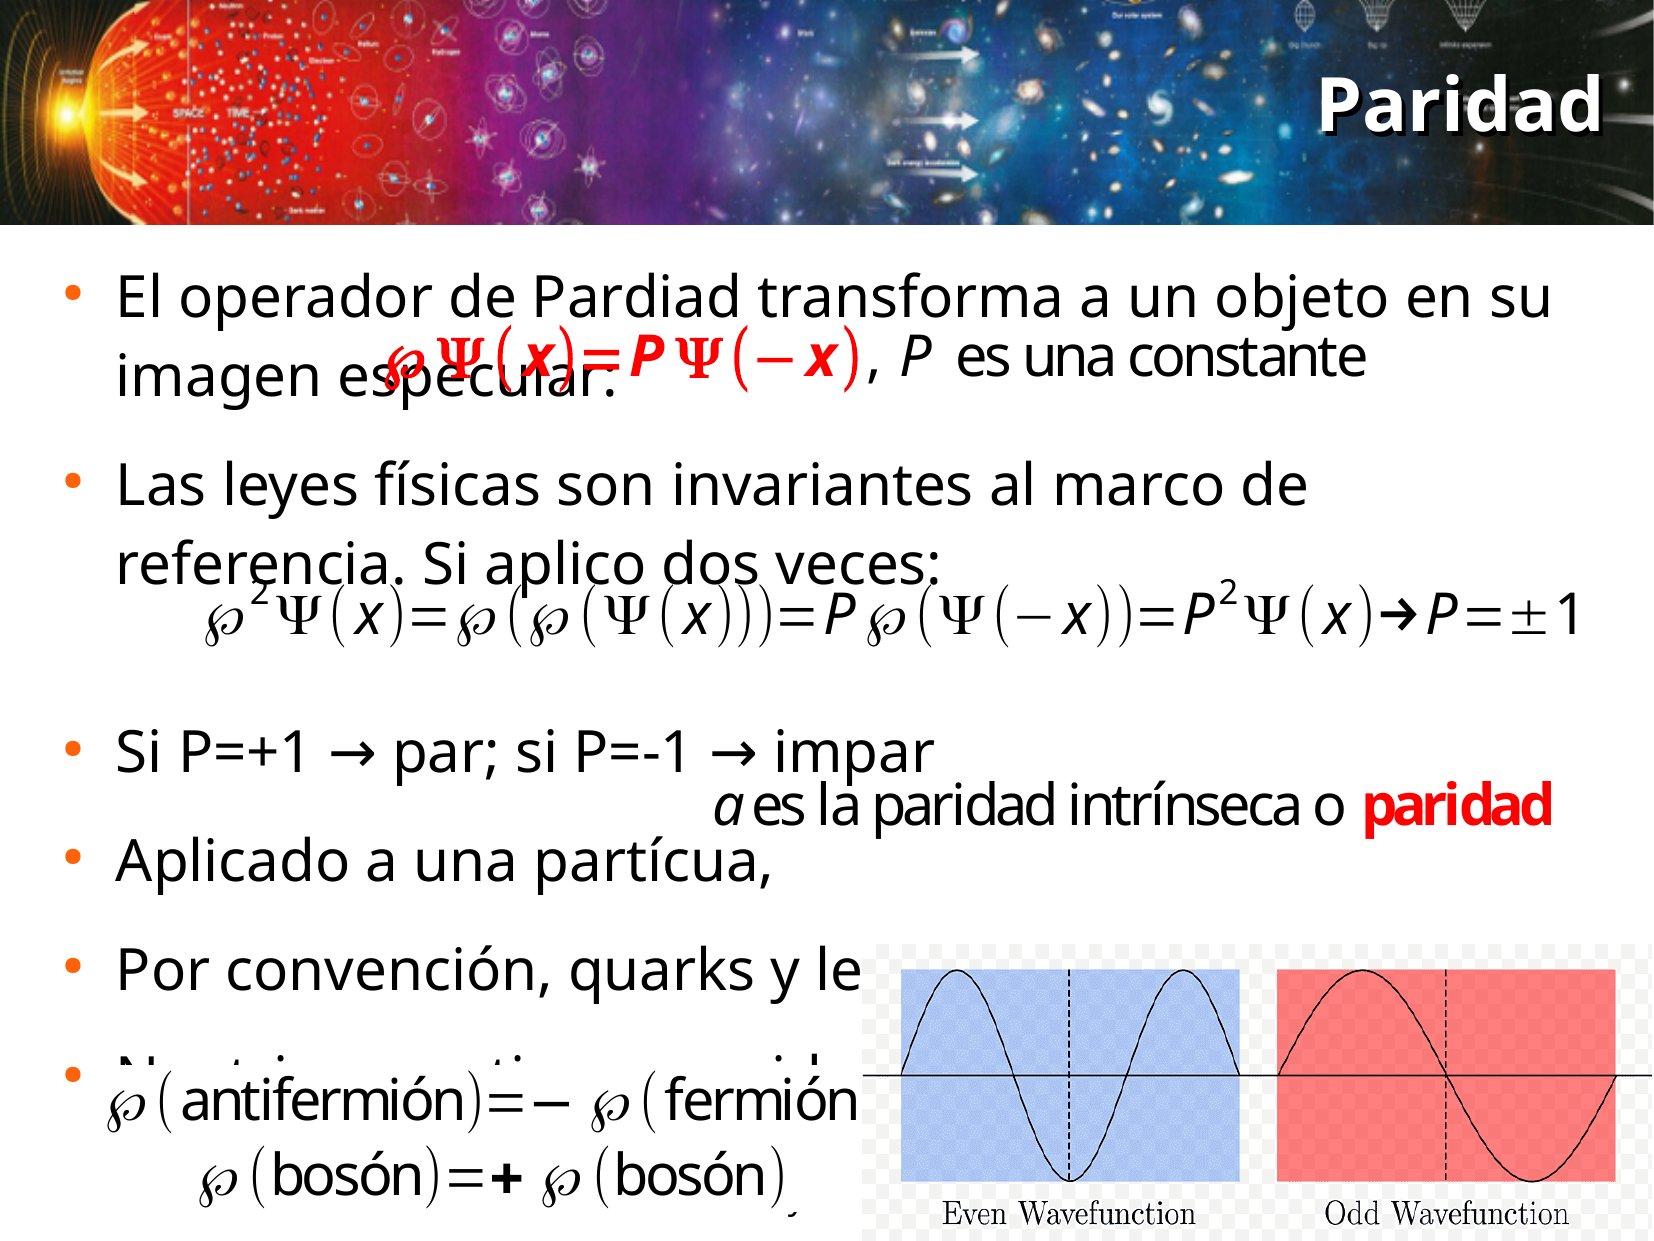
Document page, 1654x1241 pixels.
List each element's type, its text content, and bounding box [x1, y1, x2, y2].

chart [376, 320, 1372, 396]
title Paridad [45, 15, 1606, 191]
picture [0, 0, 1654, 225]
list El operador de Pardiad transforma a un objeto en su imagen especular: Las leyes físicas son invariantes al marco de referencia. Si aplico dos veces: Si P=+1 → par; si P=-1 → impar Aplicado a una partícua, Por convención, quarks y leptones cargados, P=+1. Neutrinos no tienen paridad. Y: [45, 255, 1606, 1156]
picture [862, 944, 1652, 1241]
chart [195, 572, 1580, 651]
chart [98, 1065, 862, 1212]
chart [705, 769, 1556, 841]
chart [255, 932, 267, 1003]
